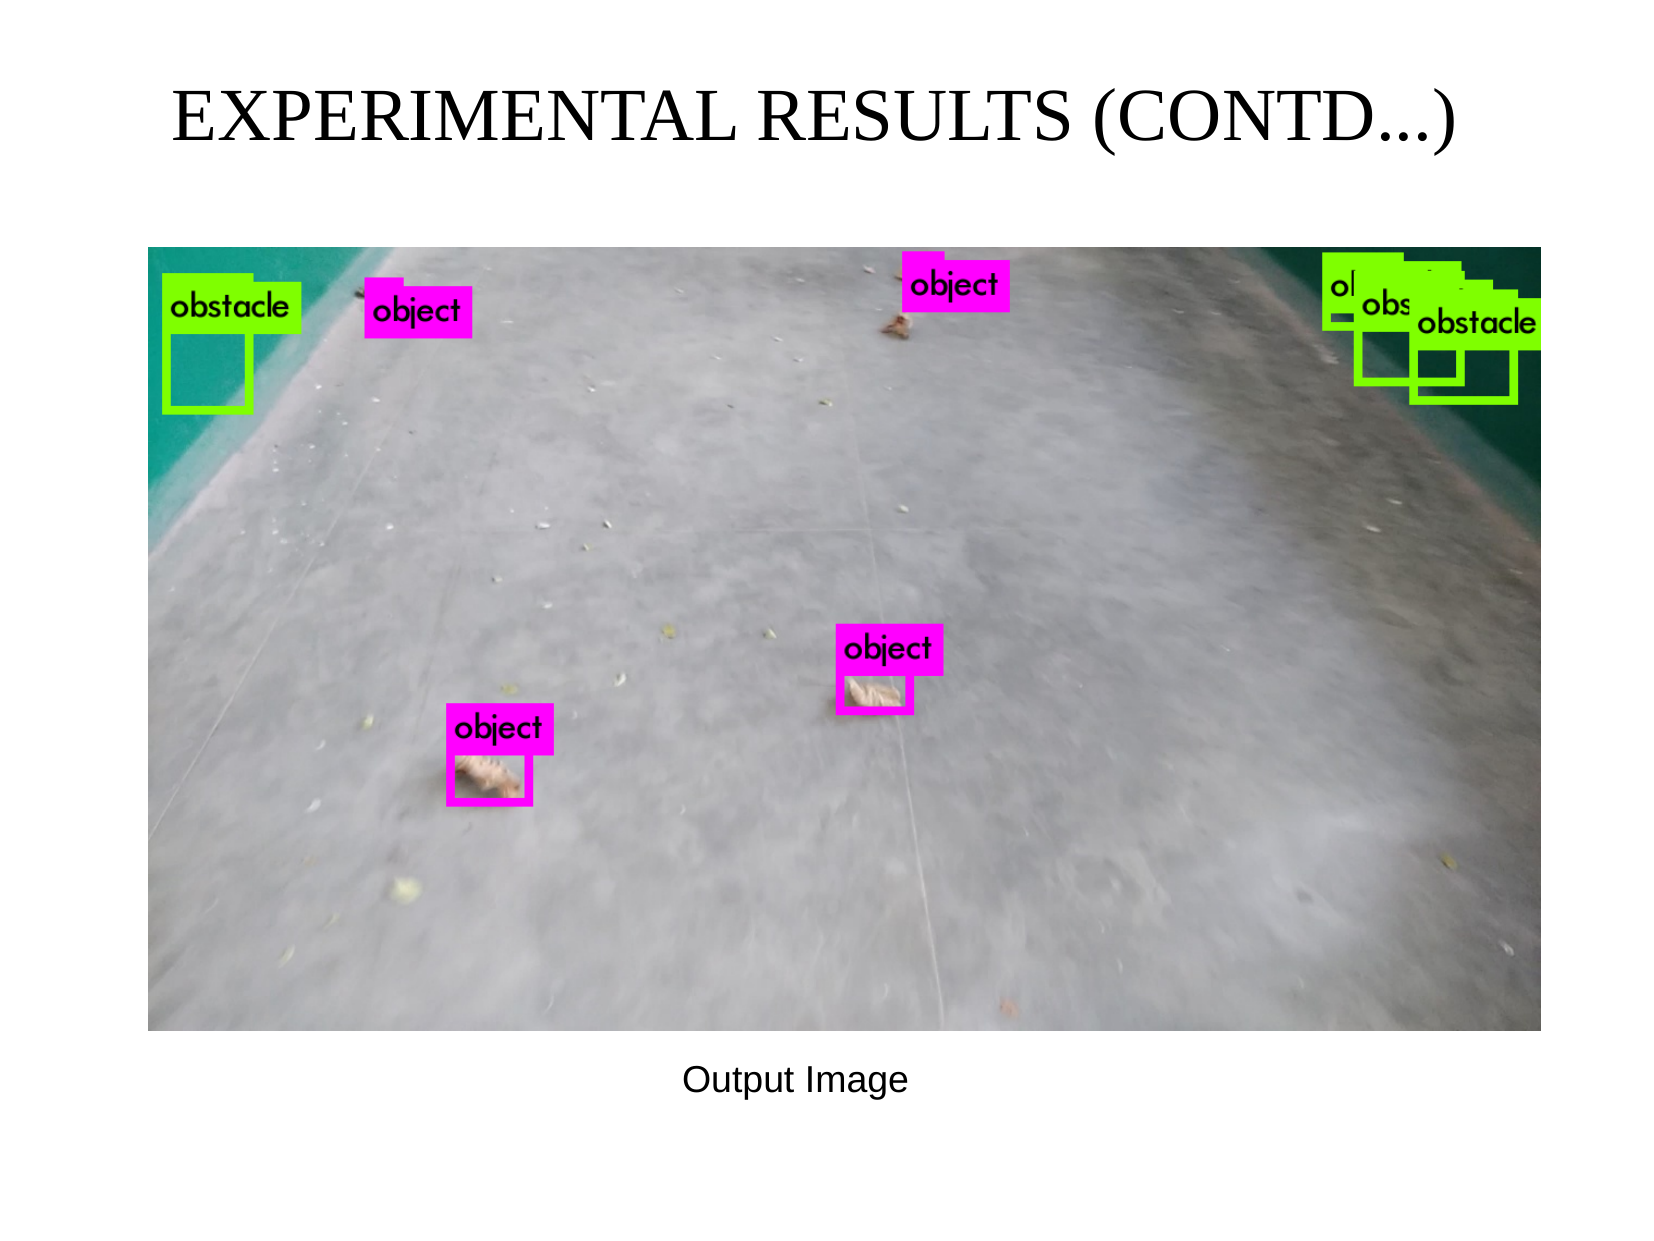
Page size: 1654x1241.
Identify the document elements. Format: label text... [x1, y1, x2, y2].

title EXPERIMENTAL RESULTS (CONTD...) [70, 11, 1560, 219]
picture [148, 247, 1541, 1031]
text_box Output Image [401, 1051, 1211, 1108]
